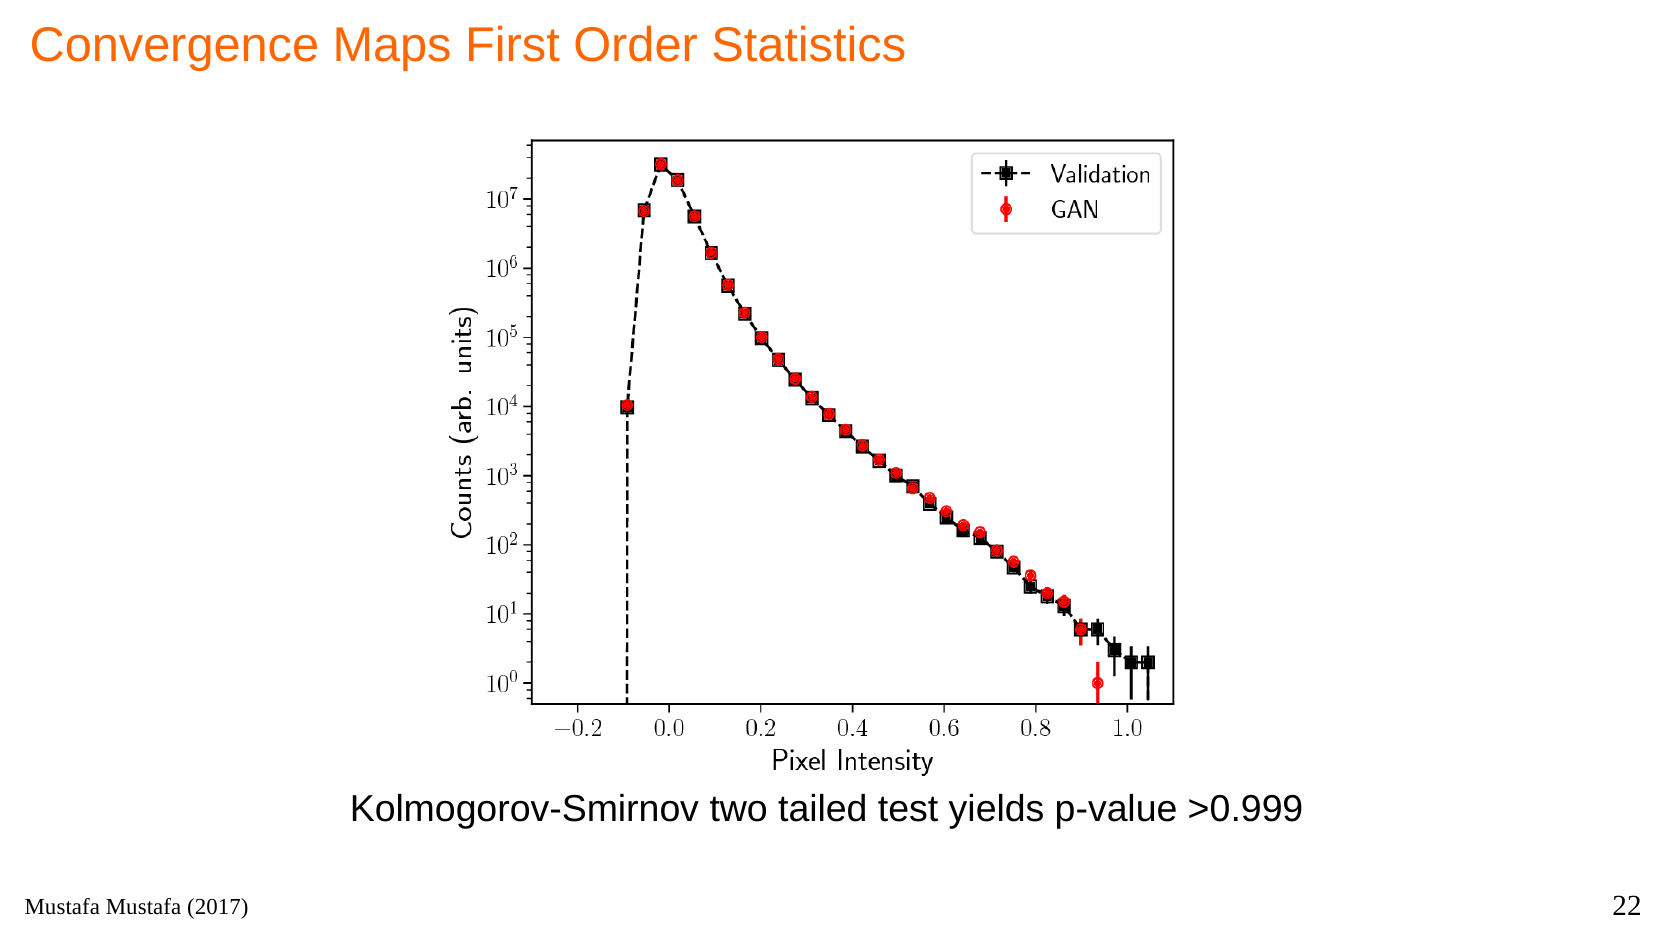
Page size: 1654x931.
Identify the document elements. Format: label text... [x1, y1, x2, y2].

text_box Kolmogorov-Smirnov two tailed test yields p-value >0.999 [335, 780, 1319, 838]
title Convergence Maps First Order Statistics [29, 15, 1621, 74]
picture [437, 119, 1193, 780]
